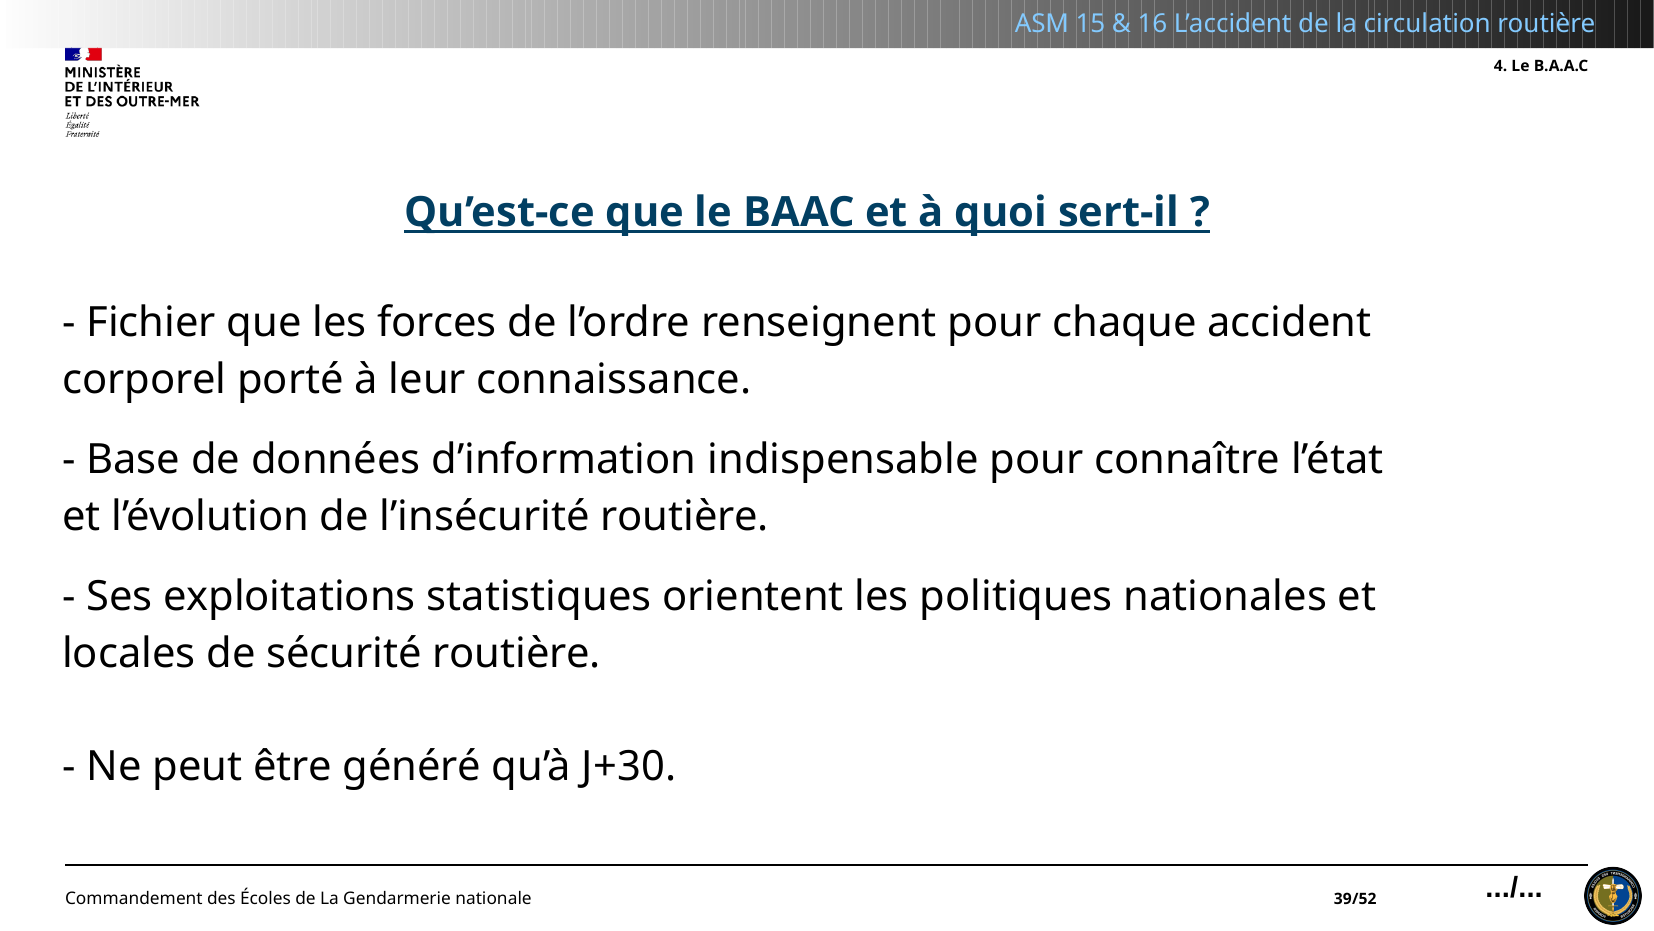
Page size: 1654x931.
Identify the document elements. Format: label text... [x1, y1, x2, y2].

text_box QU’EST-CE QUE LE BAAC ET À QUOI SERT-IL ? [325, 174, 1329, 301]
text_box .../... [1470, 863, 1569, 912]
picture [65, 49, 213, 138]
list 4. Le B.A.A.C [598, 56, 1589, 122]
picture [1584, 862, 1642, 925]
text_box - Fichier que les forces de l’ordre renseignent pour chaque accident corporel porté à leur connaissance. - Base de données d’information indispensable pour connaître l’état et l’évolution de l’insécurité routière. - Ses exploitations statistiques orientent les politiques nationales et locales de sécurité routière. - Ne peut être généré qu’à J+30. [47, 283, 1642, 857]
